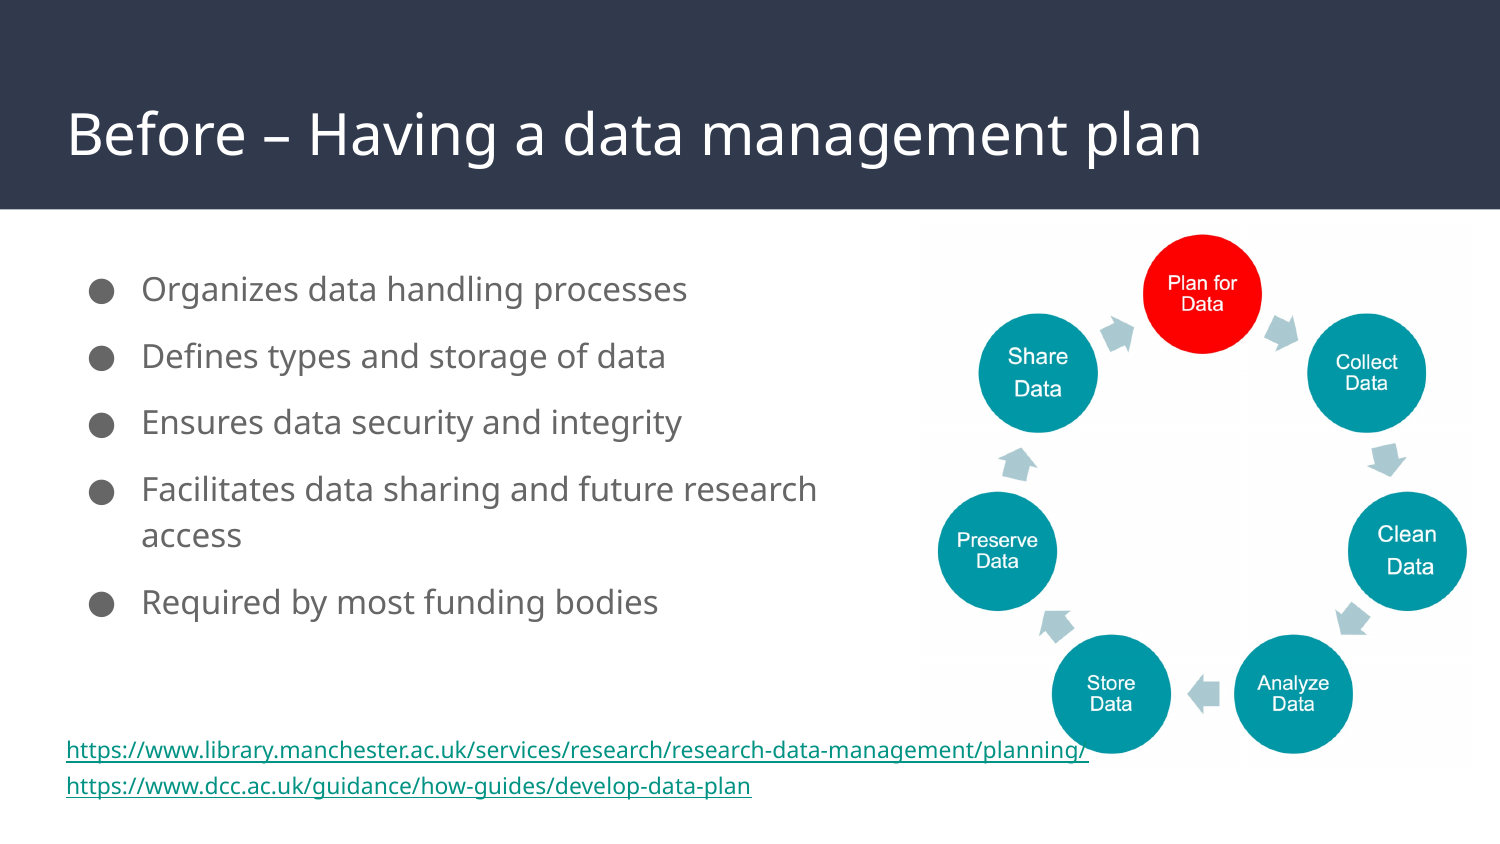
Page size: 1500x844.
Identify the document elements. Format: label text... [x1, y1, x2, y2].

picture [918, 224, 1479, 770]
list Organizes data handling processes Defines types and storage of data Ensures data security and integrity Facilitates data sharing and future research access Required by most funding bodies [51, 247, 884, 654]
text_box https://www.library.manchester.ac.uk/services/research/research-data-management/planning/ https://www.dcc.ac.uk/guidance/how-guides/develop-data-plan [51, 716, 1384, 819]
title Before – Having a data management plan [51, 82, 1449, 185]
